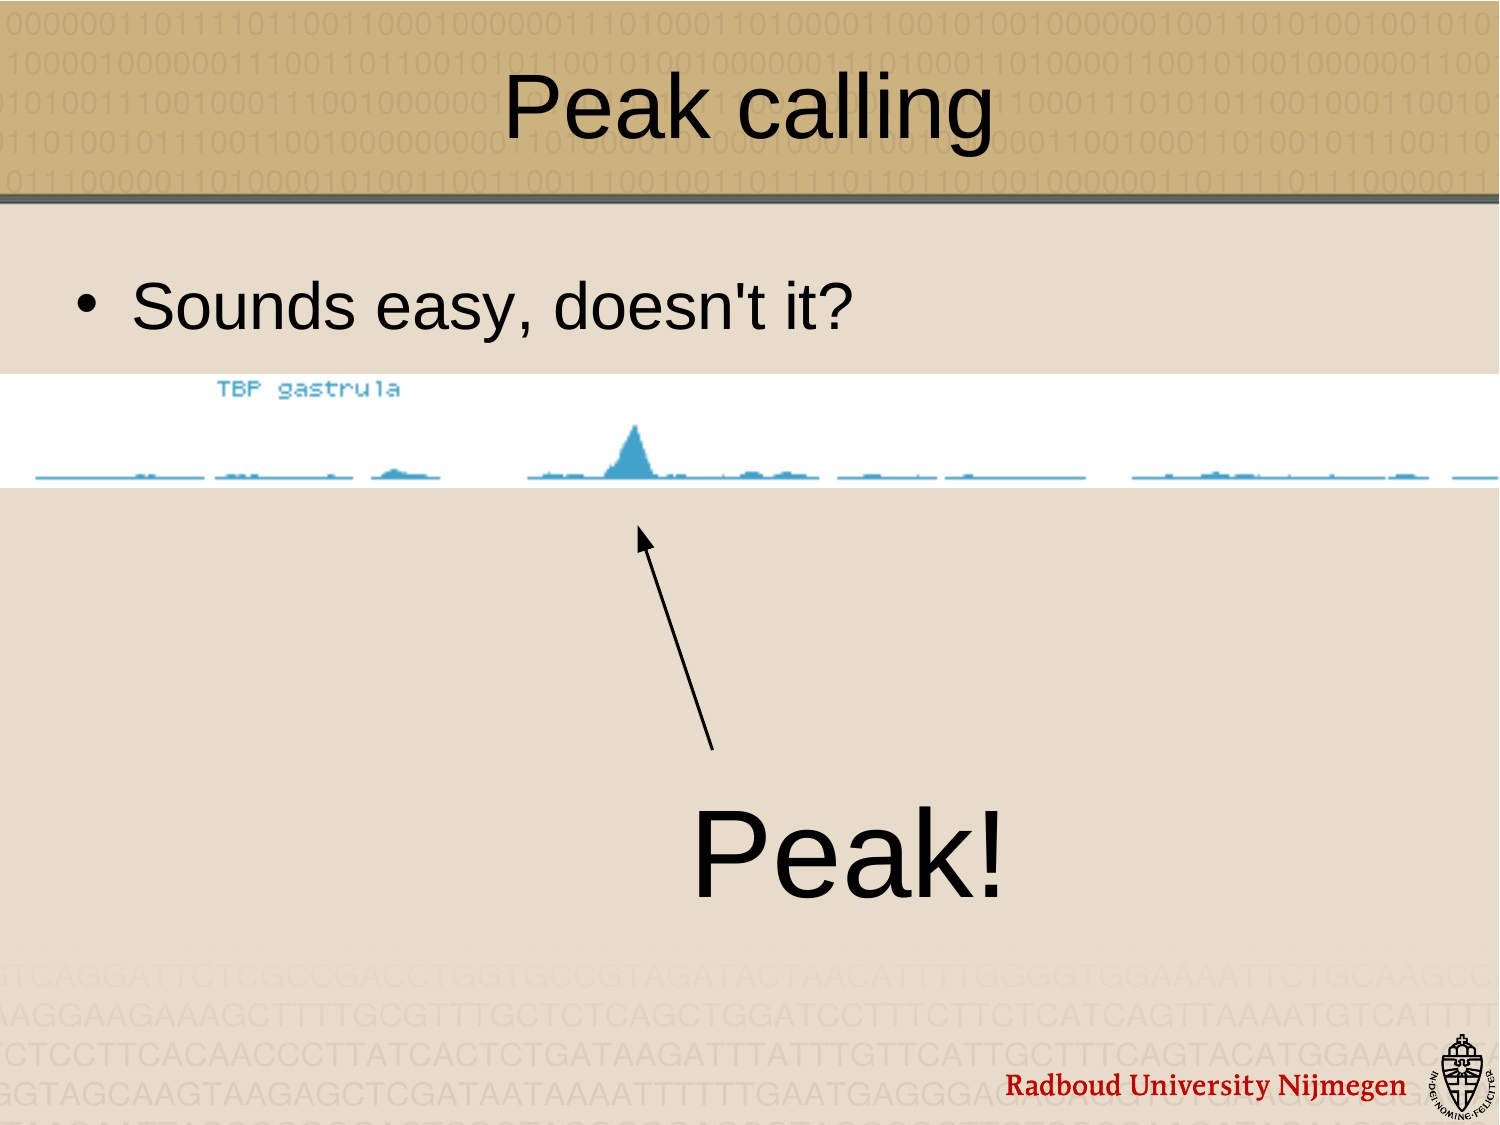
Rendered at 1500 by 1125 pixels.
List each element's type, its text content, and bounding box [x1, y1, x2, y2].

list Sounds easy, doesn't it? [75, 488, 1426, 1006]
text_box Peak! [675, 765, 1051, 931]
list Sounds easy, doesn't it? [75, 262, 1426, 374]
picture [0, 1, 1500, 1125]
title Peak calling [75, 7, 1425, 196]
